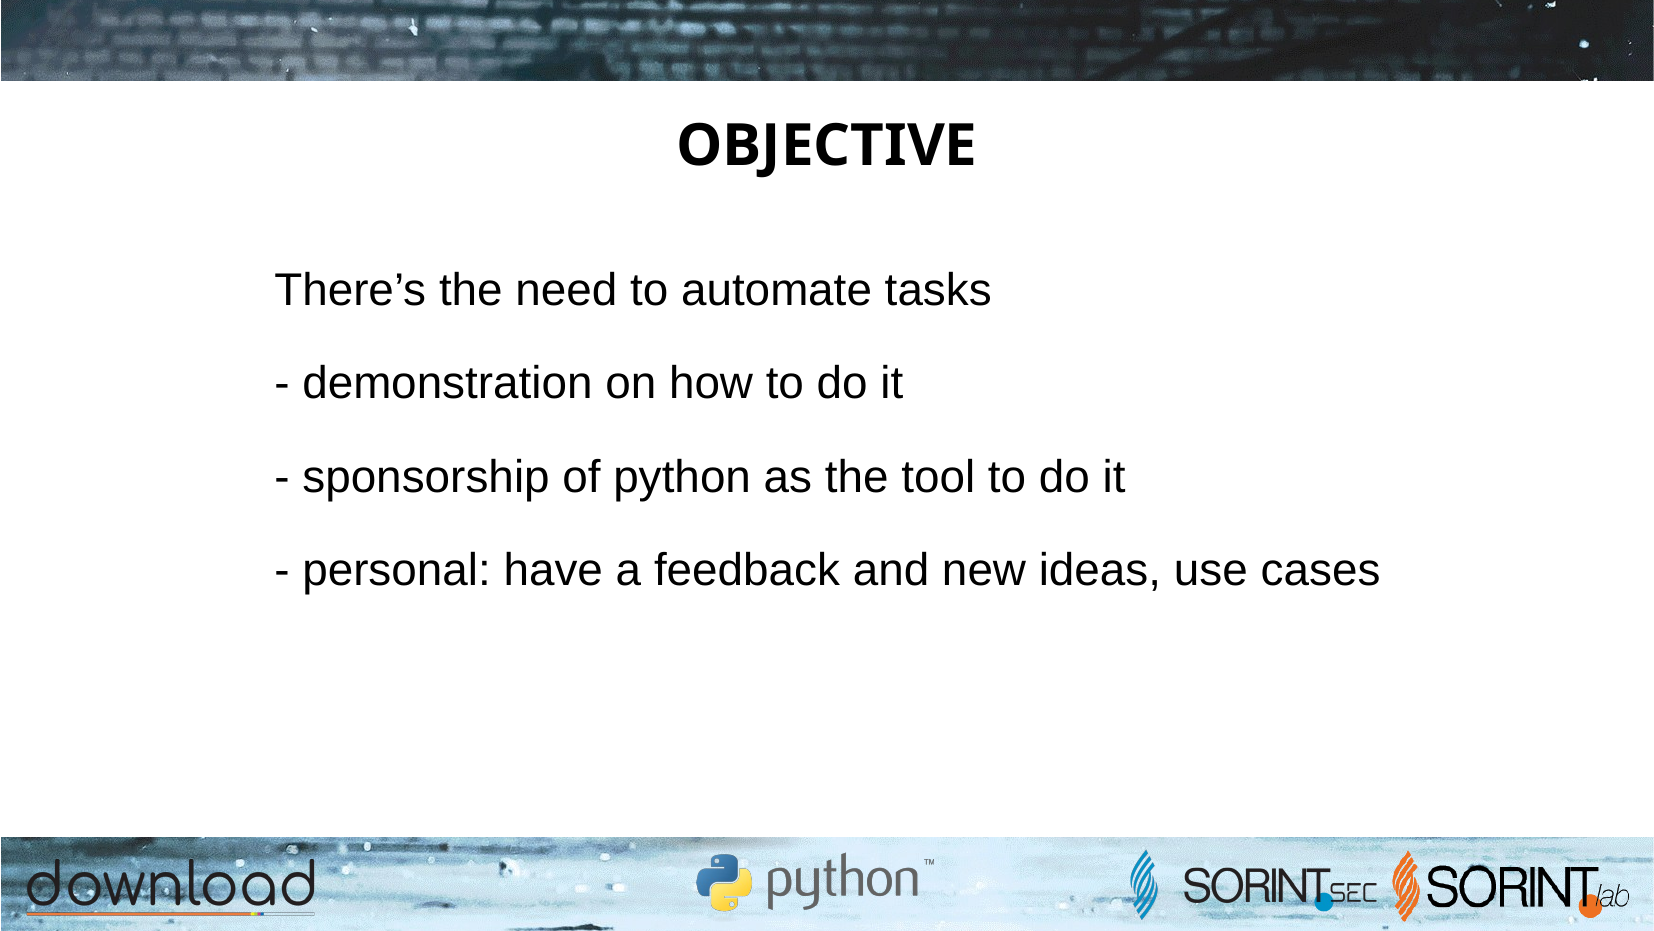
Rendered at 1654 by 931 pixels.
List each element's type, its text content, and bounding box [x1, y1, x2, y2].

picture [1110, 849, 1640, 922]
text_box There’s the need to automate tasks - demonstration on how to do it - sponsorship of python as the tool to do it - personal: have a feedback and new ideas, use cases [259, 256, 1434, 650]
picture [23, 852, 319, 922]
picture [696, 852, 934, 922]
title OBJECTIVE [212, 88, 1442, 193]
